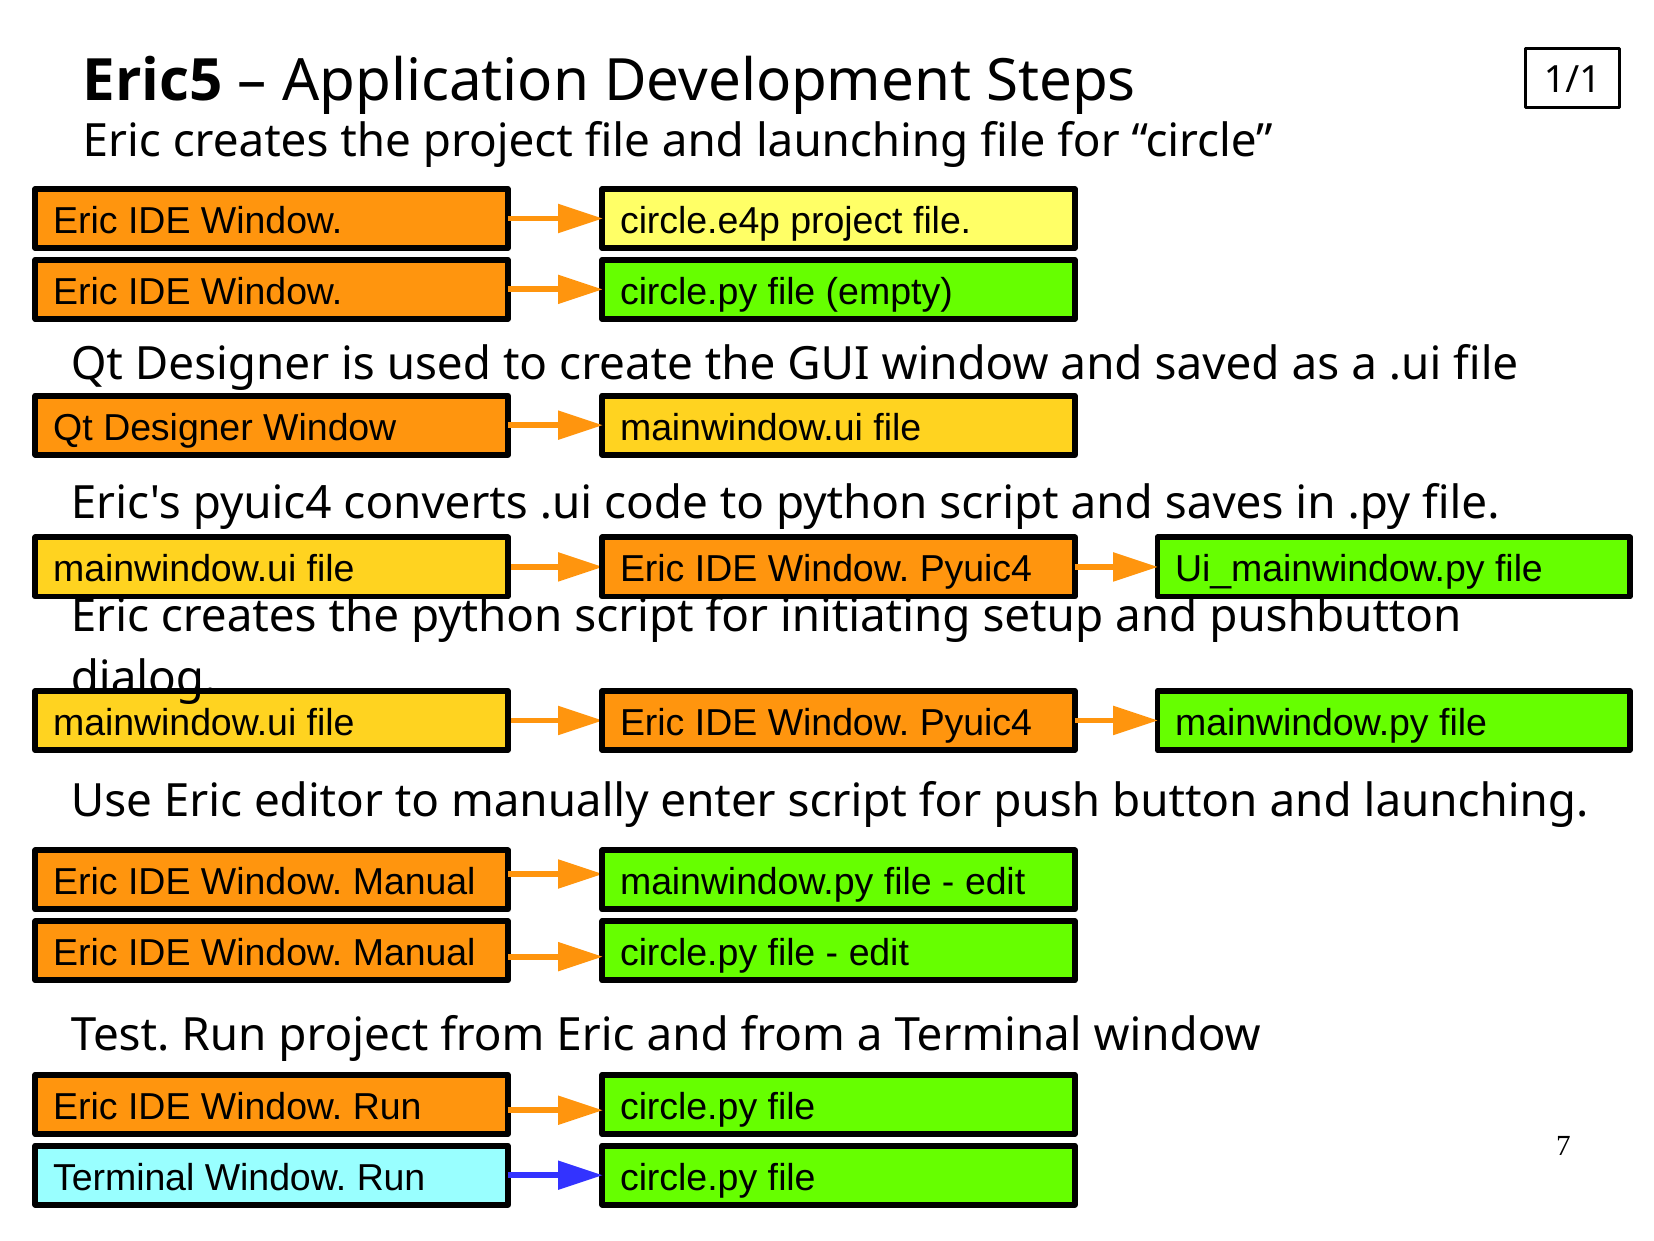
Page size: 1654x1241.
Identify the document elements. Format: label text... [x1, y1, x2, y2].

text_box circle.py file [602, 1074, 1075, 1134]
text_box Qt Designer Window [35, 395, 508, 455]
text_box Eric IDE Window. Manual [35, 921, 508, 981]
text_box Ui_mainwindow.py file [1157, 537, 1630, 597]
text_box mainwindow.py file - edit [602, 850, 1075, 910]
text_box 1/1 [1525, 48, 1620, 108]
text_box Terminal Window. Run [35, 1145, 508, 1205]
text_box circle.py file (empty) [602, 259, 1075, 319]
text_box circle.py file [602, 1145, 1075, 1205]
text_box circle.e4p project file. [602, 188, 1075, 249]
text_box Eric IDE Window. Pyuic4 [602, 537, 1075, 597]
text_box circle.py file - edit [602, 921, 1075, 981]
title Test. Run project from Eric and from a Terminal window [70, 1002, 1607, 1063]
text_box Eric IDE Window. [35, 259, 508, 319]
title Use Eric editor to manually enter script for push button and launching. [70, 768, 1607, 829]
title Eric's pyuic4 converts .ui code to python script and saves in .py file. [70, 471, 1559, 531]
title Eric5 – Application Development Steps [82, 40, 1571, 109]
text_box Eric IDE Window. Manual [35, 850, 508, 910]
text_box mainwindow.ui file [602, 395, 1075, 455]
text_box mainwindow.ui file [35, 690, 508, 751]
text_box Eric IDE Window. Pyuic4 [602, 690, 1075, 751]
text_box mainwindow.py file [1157, 690, 1630, 751]
text_box Eric IDE Window. [35, 188, 508, 249]
text_box Eric IDE Window. Run [35, 1074, 508, 1134]
text_box mainwindow.ui file [35, 537, 508, 597]
title Eric creates the python script for initiating setup and pushbutton dialog. [70, 615, 1607, 675]
title Qt Designer is used to create the GUI window and saved as a .ui file [70, 331, 1559, 392]
title Eric creates the project file and launching file for “circle” [82, 109, 1571, 169]
